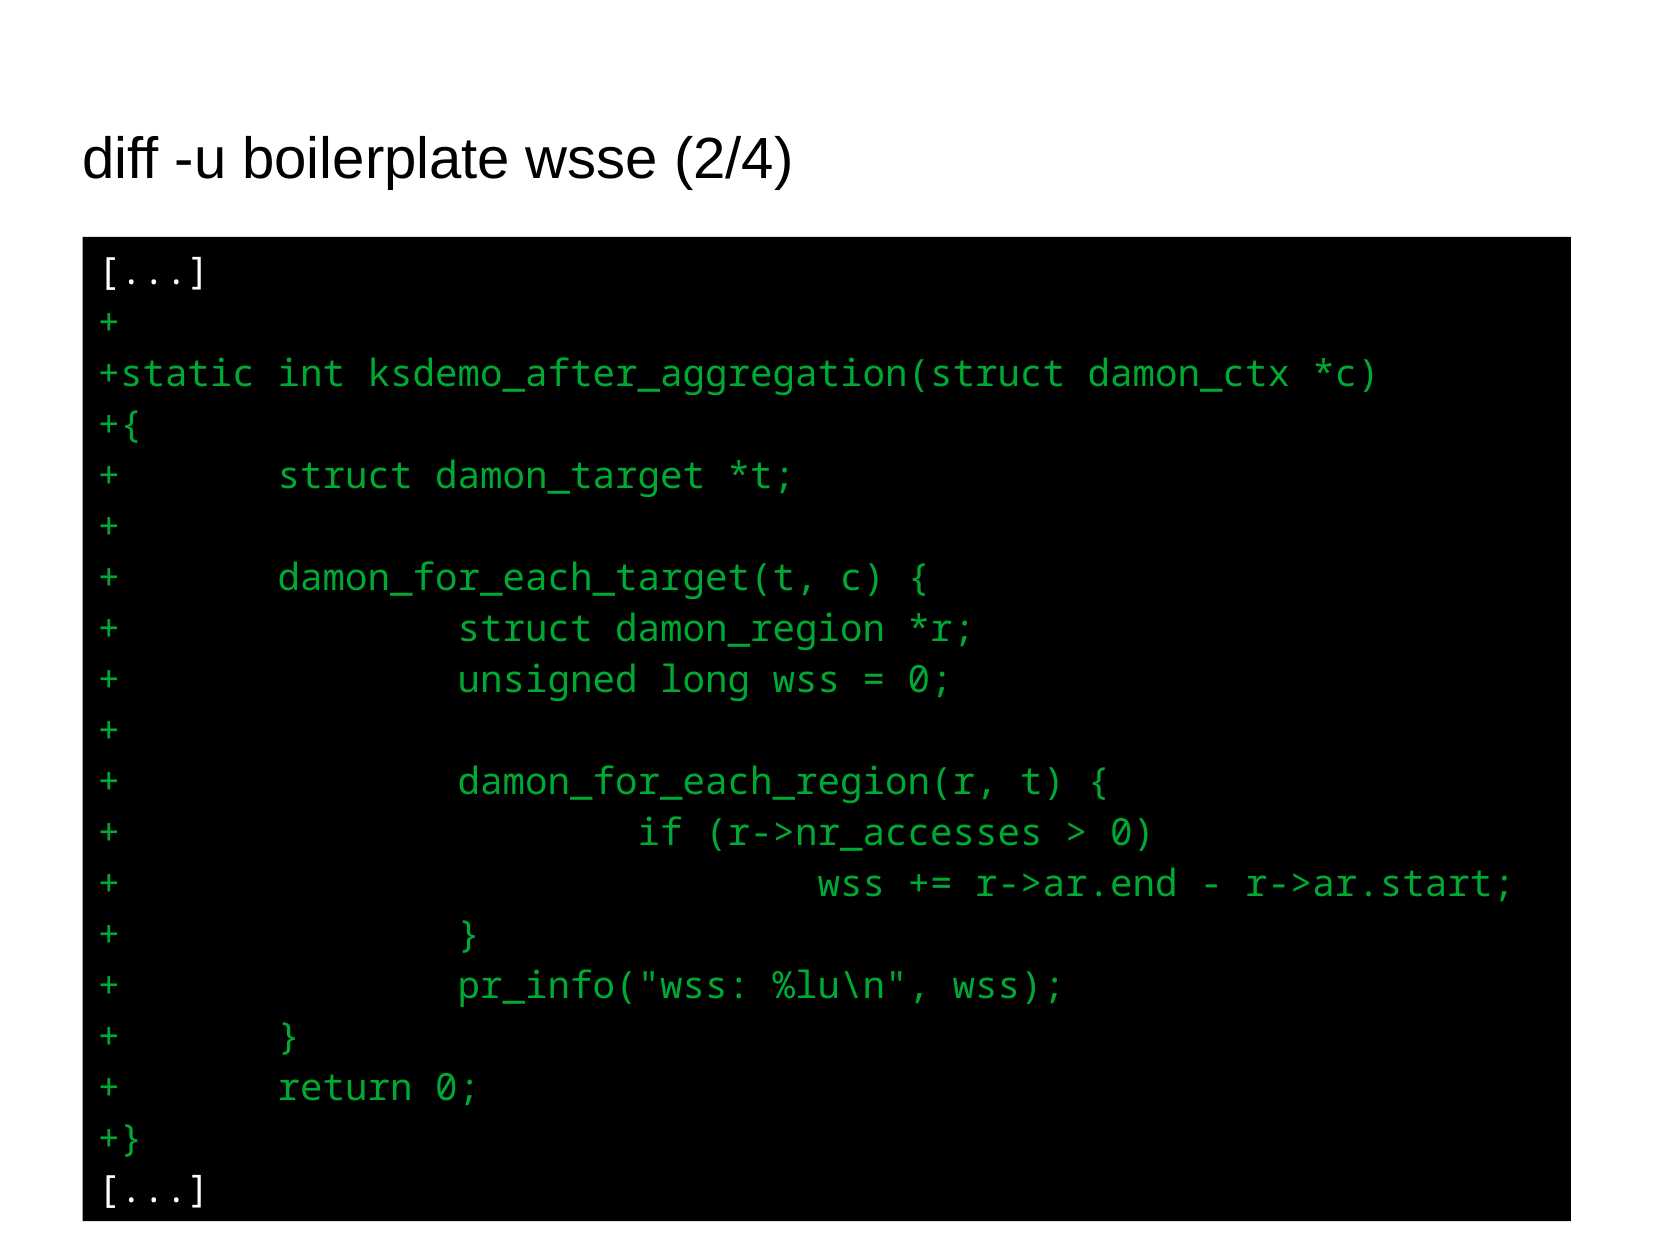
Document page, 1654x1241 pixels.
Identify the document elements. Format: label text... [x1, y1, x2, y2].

title diff -u boilerplate wsse (2/4) [82, 108, 1571, 210]
text_box [...] + +static int ksdemo_after_aggregation(struct damon_ctx *c) +{ + struct damon_target *t; + + damon_for_each_target(t, c) { + struct damon_region *r; + unsigned long wss = 0; + + damon_for_each_region(r, t) { + if (r->nr_accesses > 0) + wss += r->ar.end - r->ar.start; + } + pr_info("wss: %lu\n", wss); + } + return 0; +} [...] [82, 236, 1571, 969]
